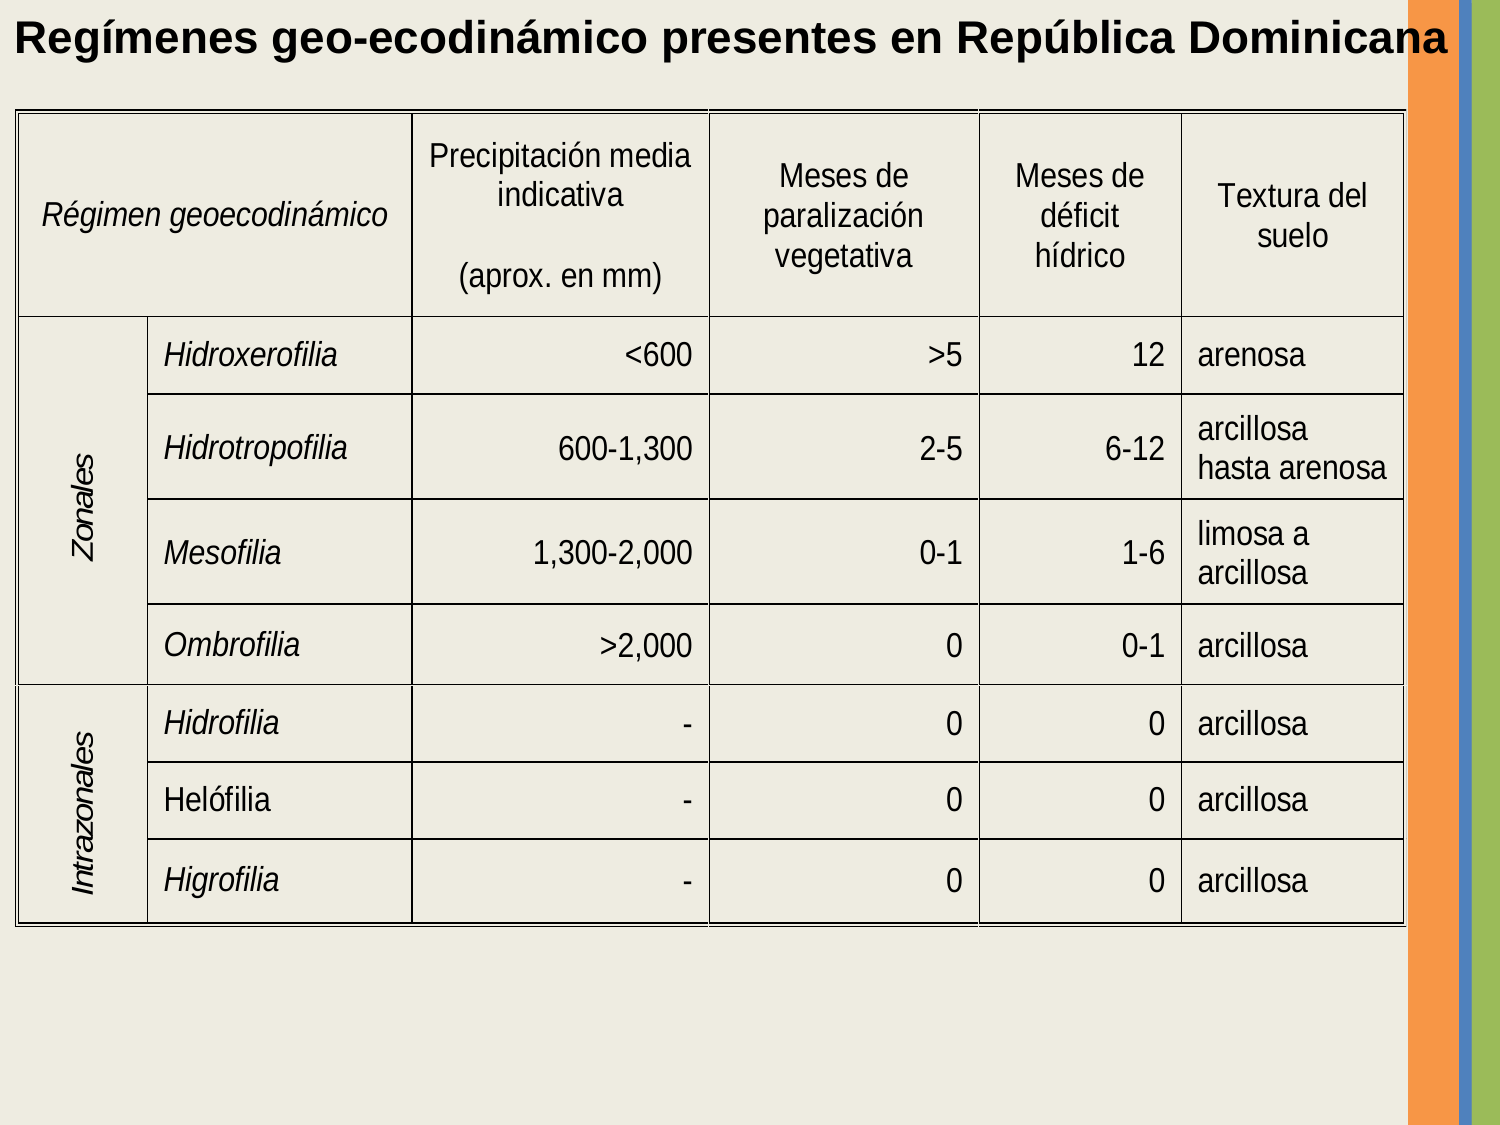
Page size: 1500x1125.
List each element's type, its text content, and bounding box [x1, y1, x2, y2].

text_box Regímenes geo-ecodinámico presentes en República Dominicana [0, 0, 1500, 88]
picture [15, 109, 1407, 1016]
